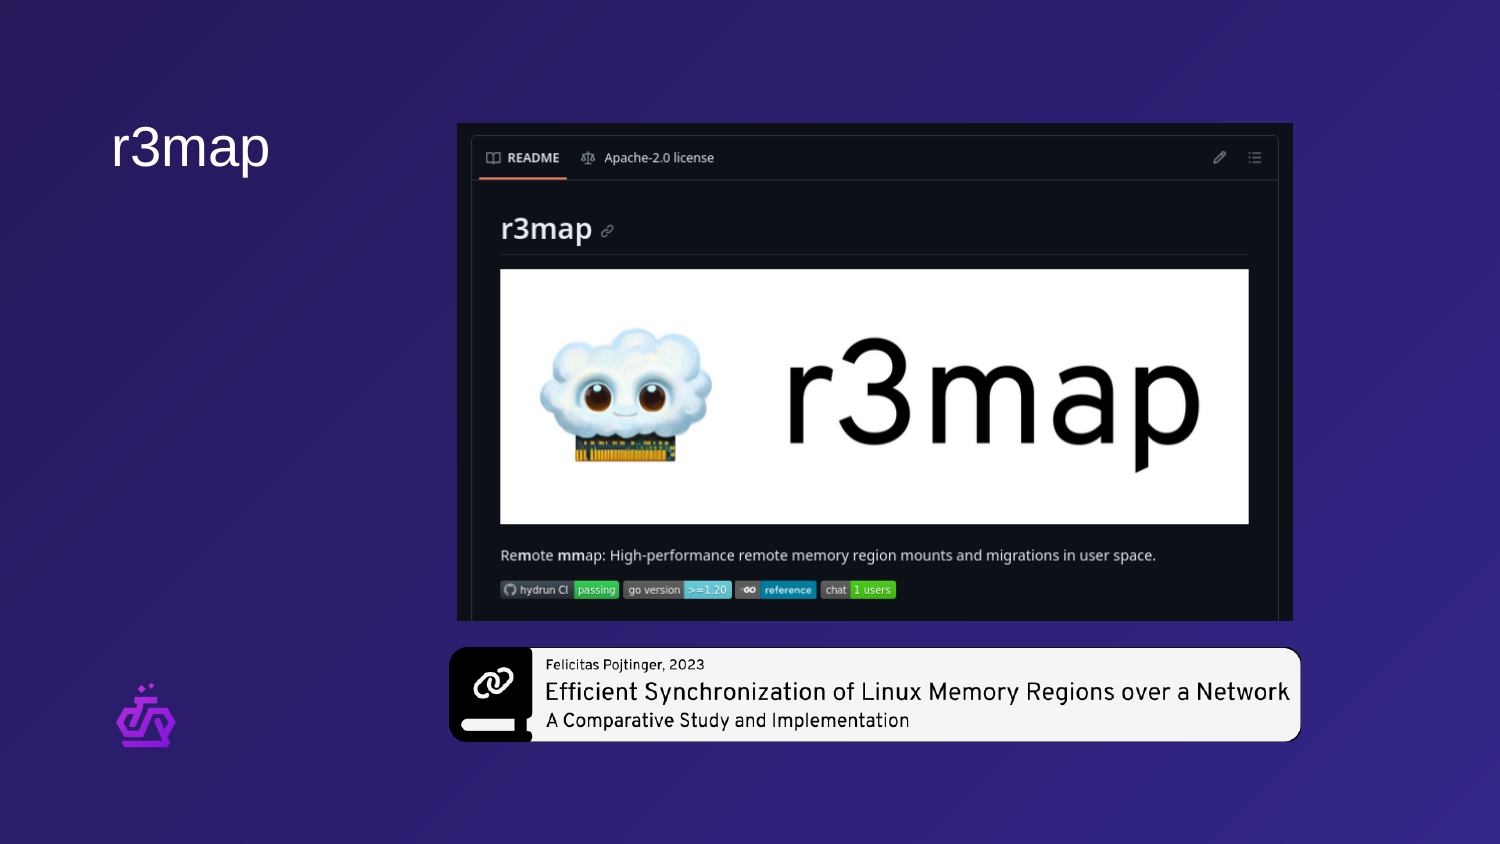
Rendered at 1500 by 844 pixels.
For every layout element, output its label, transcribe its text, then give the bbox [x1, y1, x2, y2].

picture [457, 123, 1293, 621]
text_box r3map [96, 77, 1419, 210]
picture [96, 661, 188, 773]
picture [449, 647, 1301, 742]
